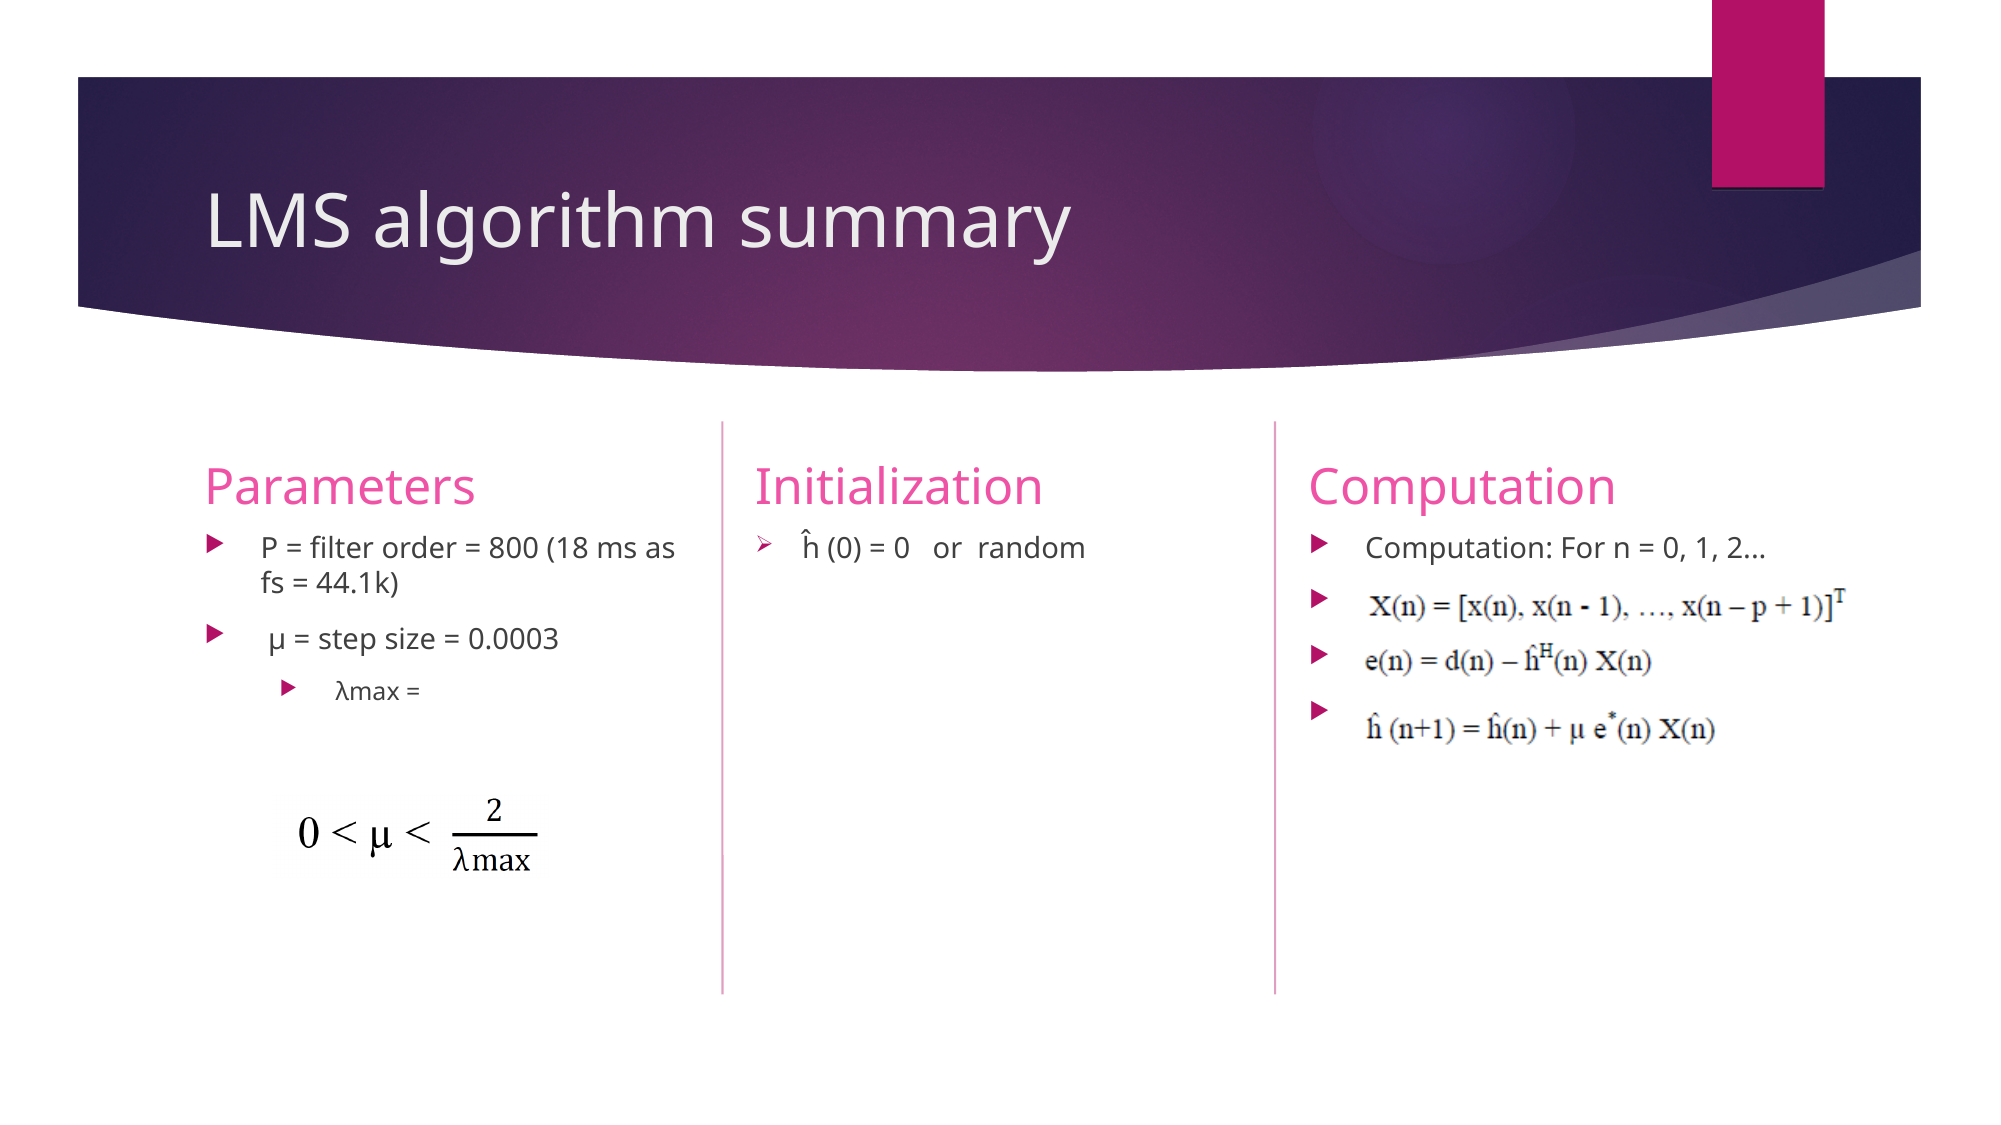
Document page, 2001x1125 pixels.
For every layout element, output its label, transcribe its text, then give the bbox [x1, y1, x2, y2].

list Parameters [189, 427, 705, 521]
list Computation: For n = 0, 1, 2... [1294, 521, 1944, 989]
list P = filter order = 800 (18 ms as fs = 44.1k) µ = step size = 0.0003 λmax = [189, 521, 705, 989]
picture [1361, 705, 1721, 753]
picture [272, 794, 549, 878]
picture [1361, 587, 1854, 683]
list ĥ (0) = 0 or random [740, 521, 1257, 989]
title LMS algorithm summary [189, 159, 1638, 276]
picture [79, 78, 1920, 371]
list Computation [1294, 427, 1810, 521]
list Initialization [740, 427, 1257, 521]
